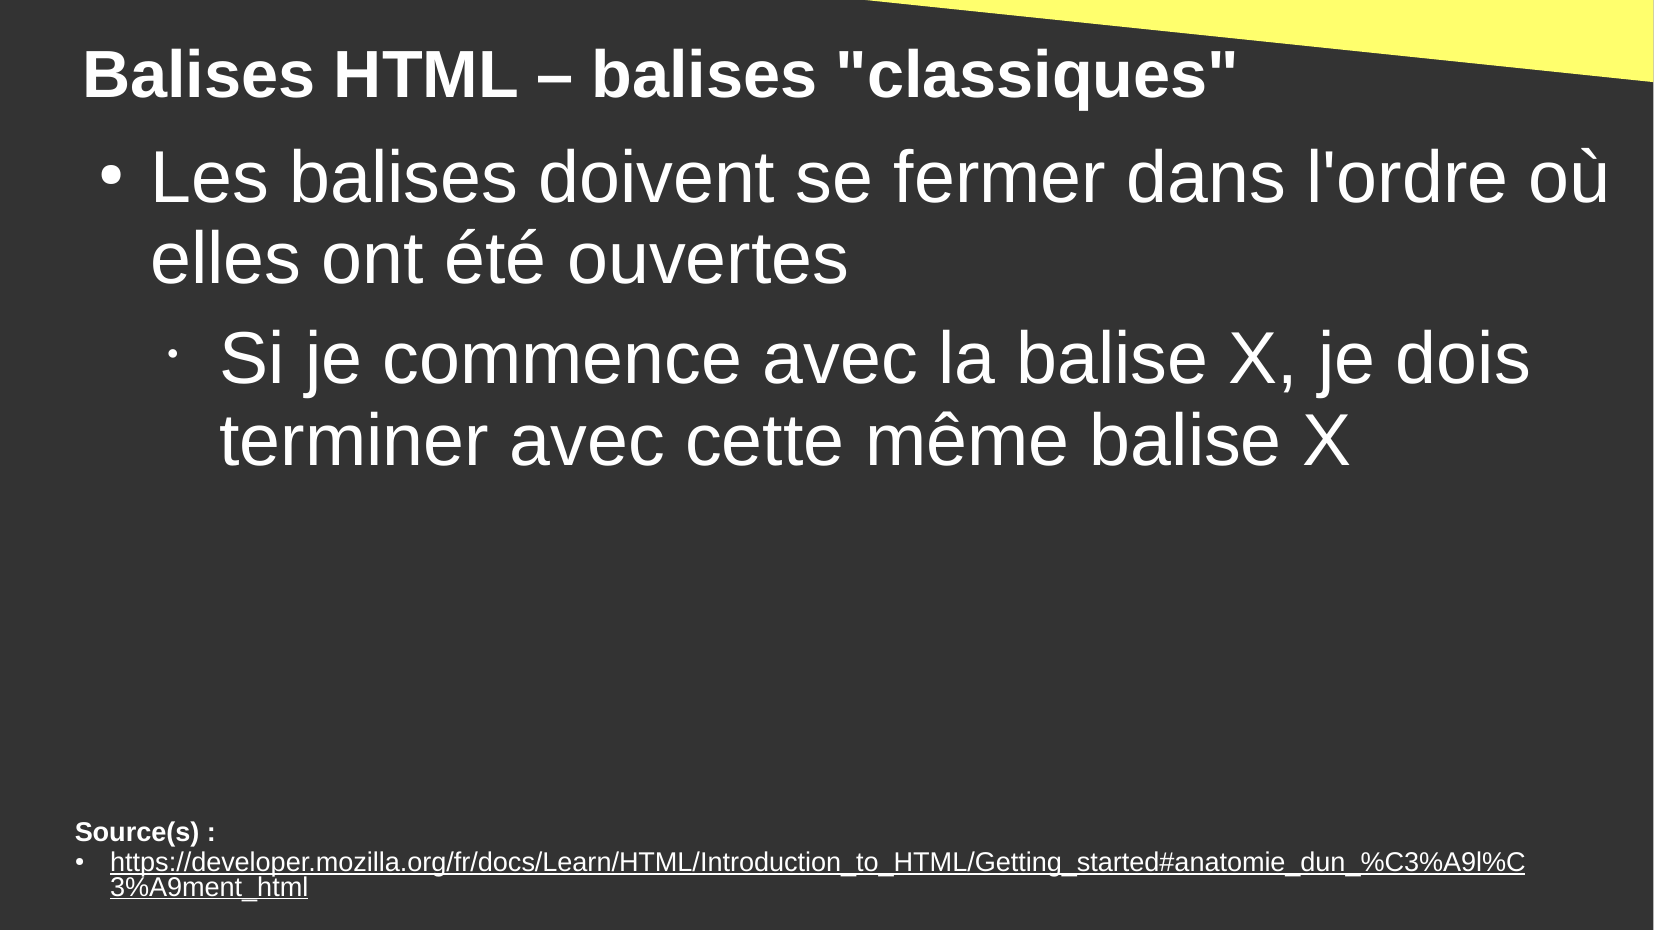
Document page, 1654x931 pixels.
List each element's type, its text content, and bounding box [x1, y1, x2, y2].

text_box Source(s) : https://developer.mozilla.org/fr/docs/Learn/HTML/Introduction_to_HTML/Getting_started#anatomie_dun_%C3%A9l%C3%A9ment_html [59, 809, 1546, 915]
text_box [865, 0, 1654, 83]
title Balises HTML – balises "classiques" [82, 36, 1571, 122]
list Les balises doivent se fermer dans l'ordre où elles ont été ouvertes Si je commence avec la balise X, je dois terminer avec cette même balise X [80, 135, 1620, 485]
